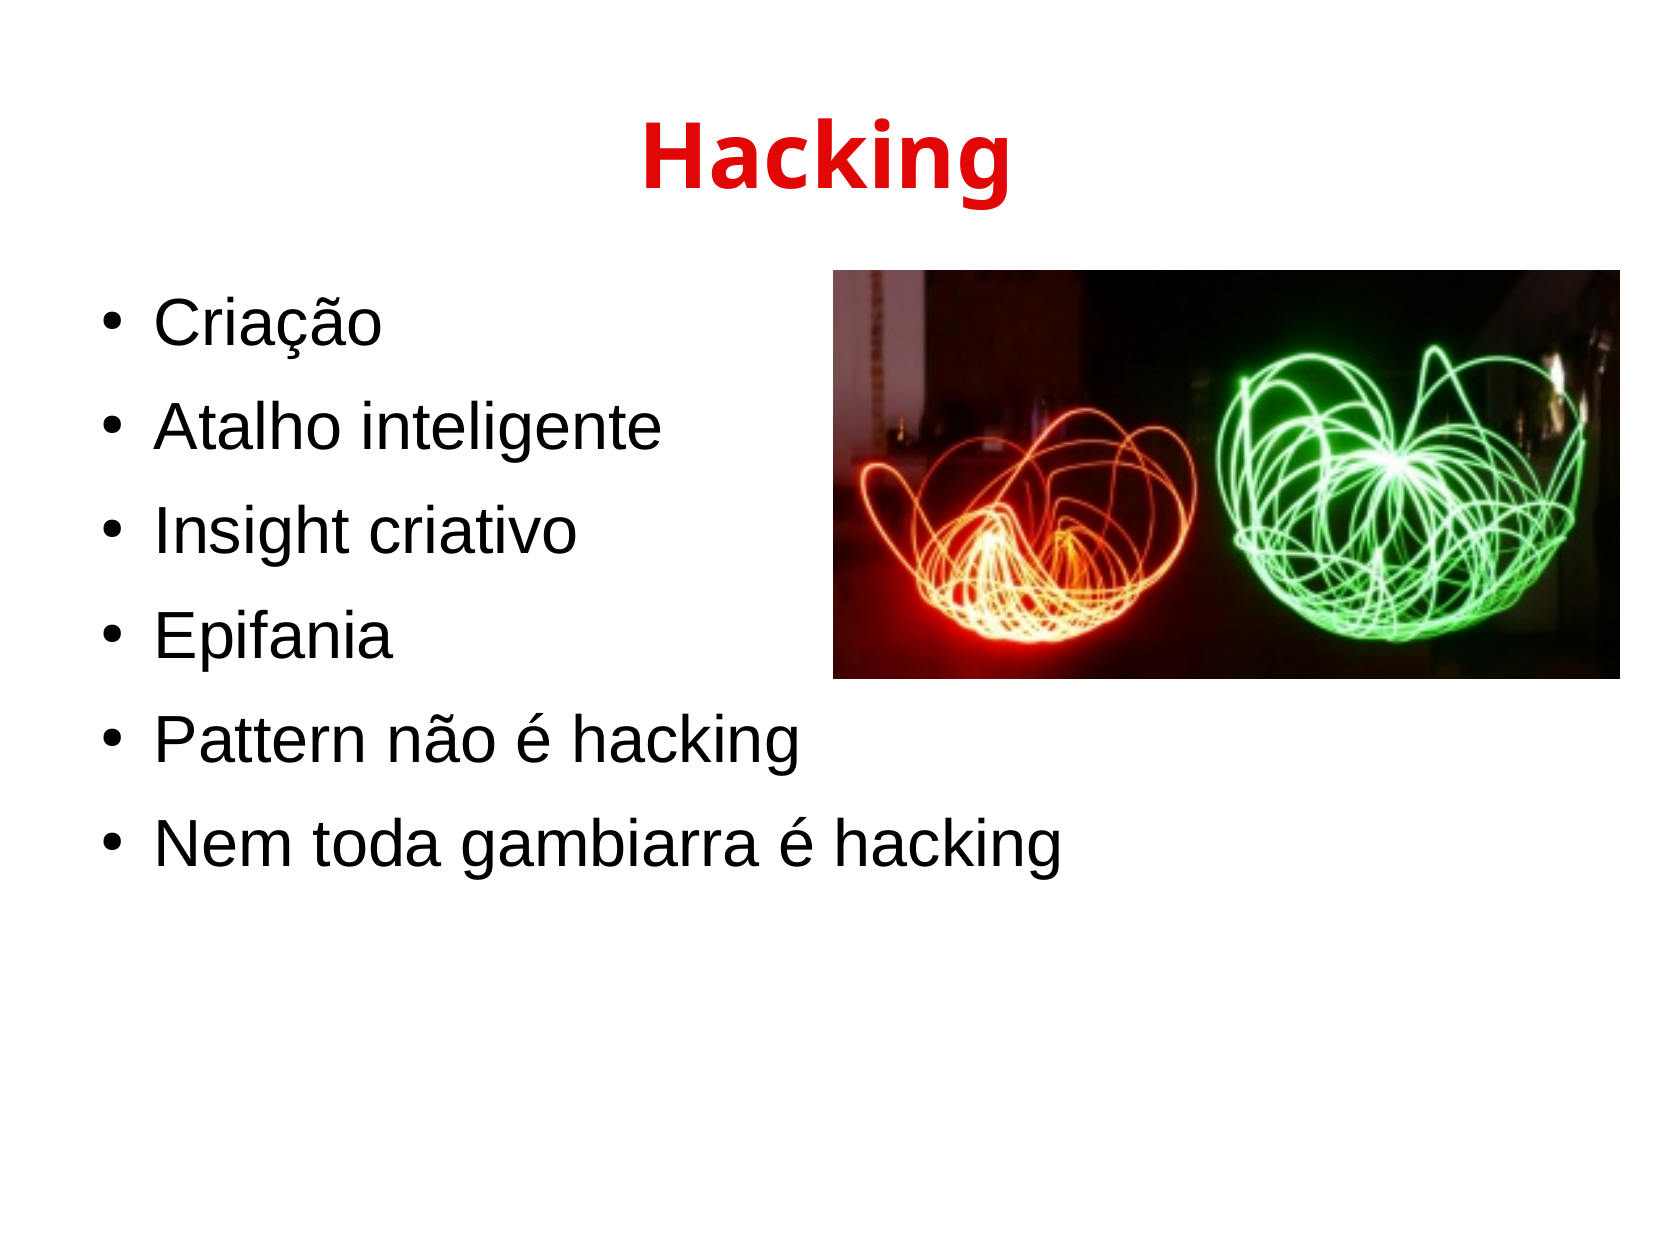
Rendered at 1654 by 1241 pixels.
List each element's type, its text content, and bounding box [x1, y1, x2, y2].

picture [833, 270, 1620, 679]
list Criação Atalho inteligente Insight criativo Epifania Pattern não é hacking Nem toda gambiarra é hacking [82, 285, 1571, 956]
title Hacking [82, 49, 1571, 257]
